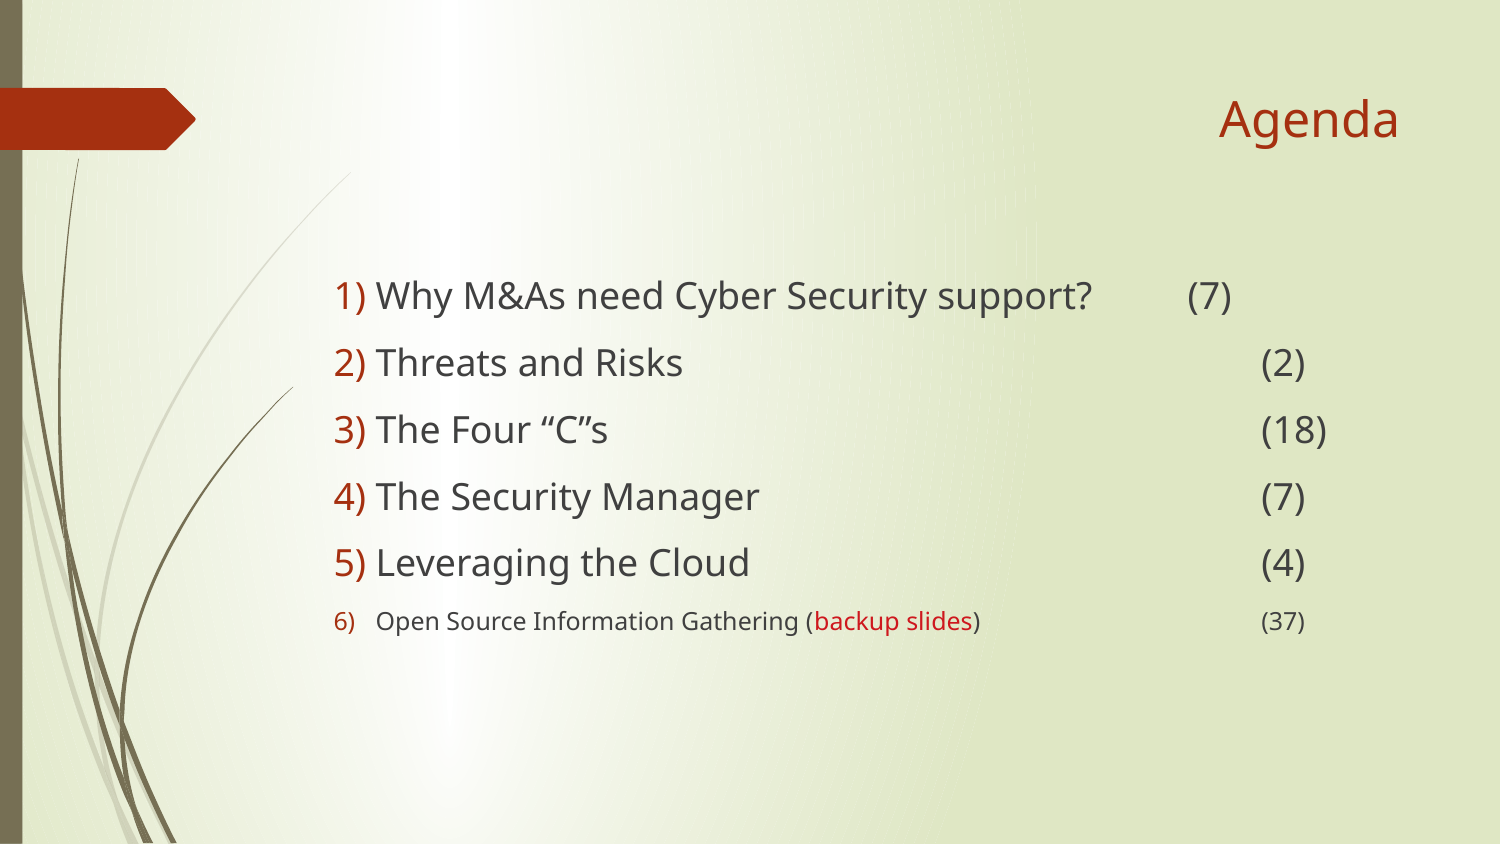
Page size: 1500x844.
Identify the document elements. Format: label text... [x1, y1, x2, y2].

list Why M&As need Cyber Security support? (7) Threats and Risks (2) The Four “C”s (18) The Security Manager (7) Leveraging the Cloud (4) Open Source Information Gathering (backup slides) (37) [318, 262, 1416, 728]
title Agenda [319, 76, 1416, 235]
